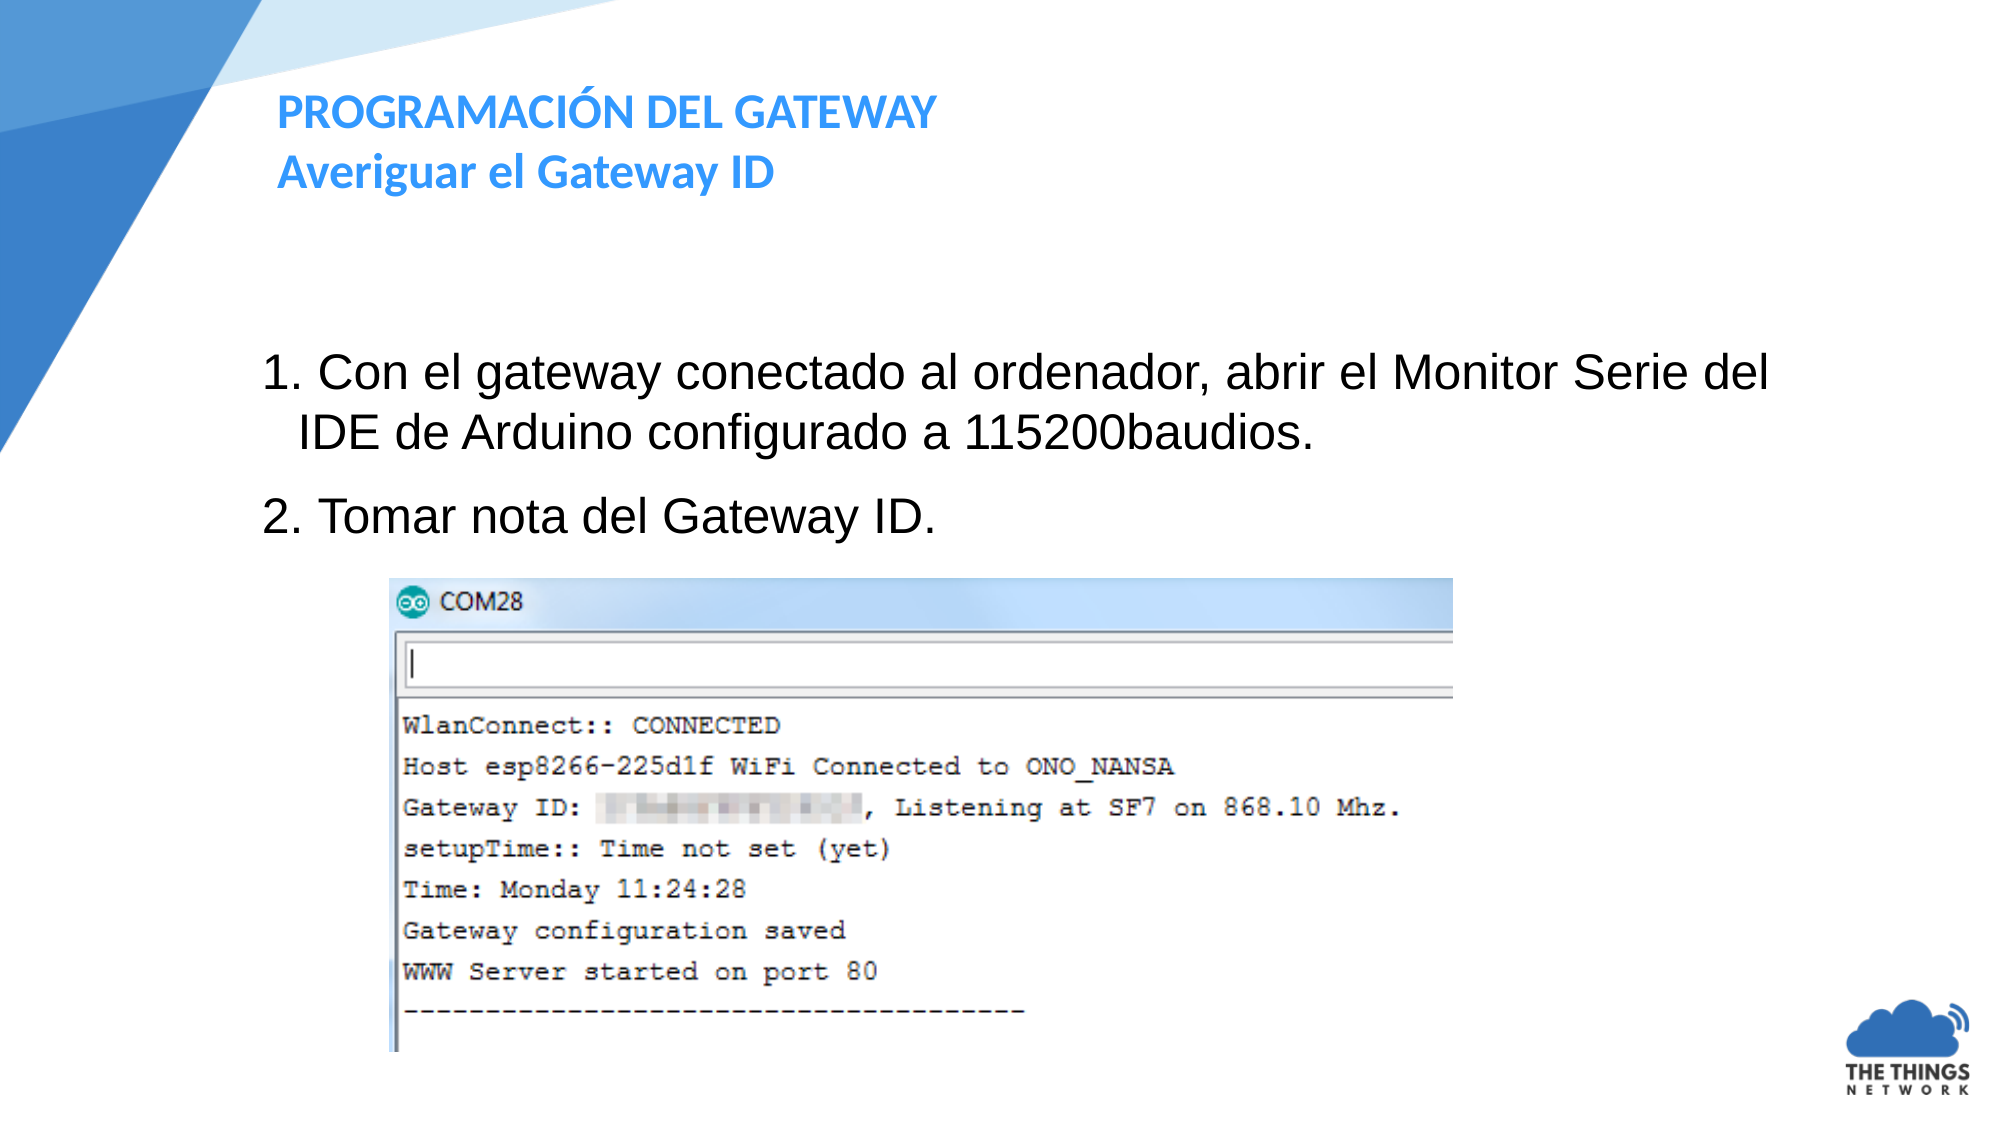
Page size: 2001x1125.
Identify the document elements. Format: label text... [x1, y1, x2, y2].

picture [0, 0, 1970, 1095]
text_box Con el gateway conectado al ordenador, abrir el Monitor Serie del IDE de Arduino configurado a 115200baudios. Tomar nota del Gateway ID. [261, 339, 1819, 1014]
text_box PROGRAMACIÓN DEL GATEWAY Averiguar el Gateway ID [99, 44, 1900, 233]
